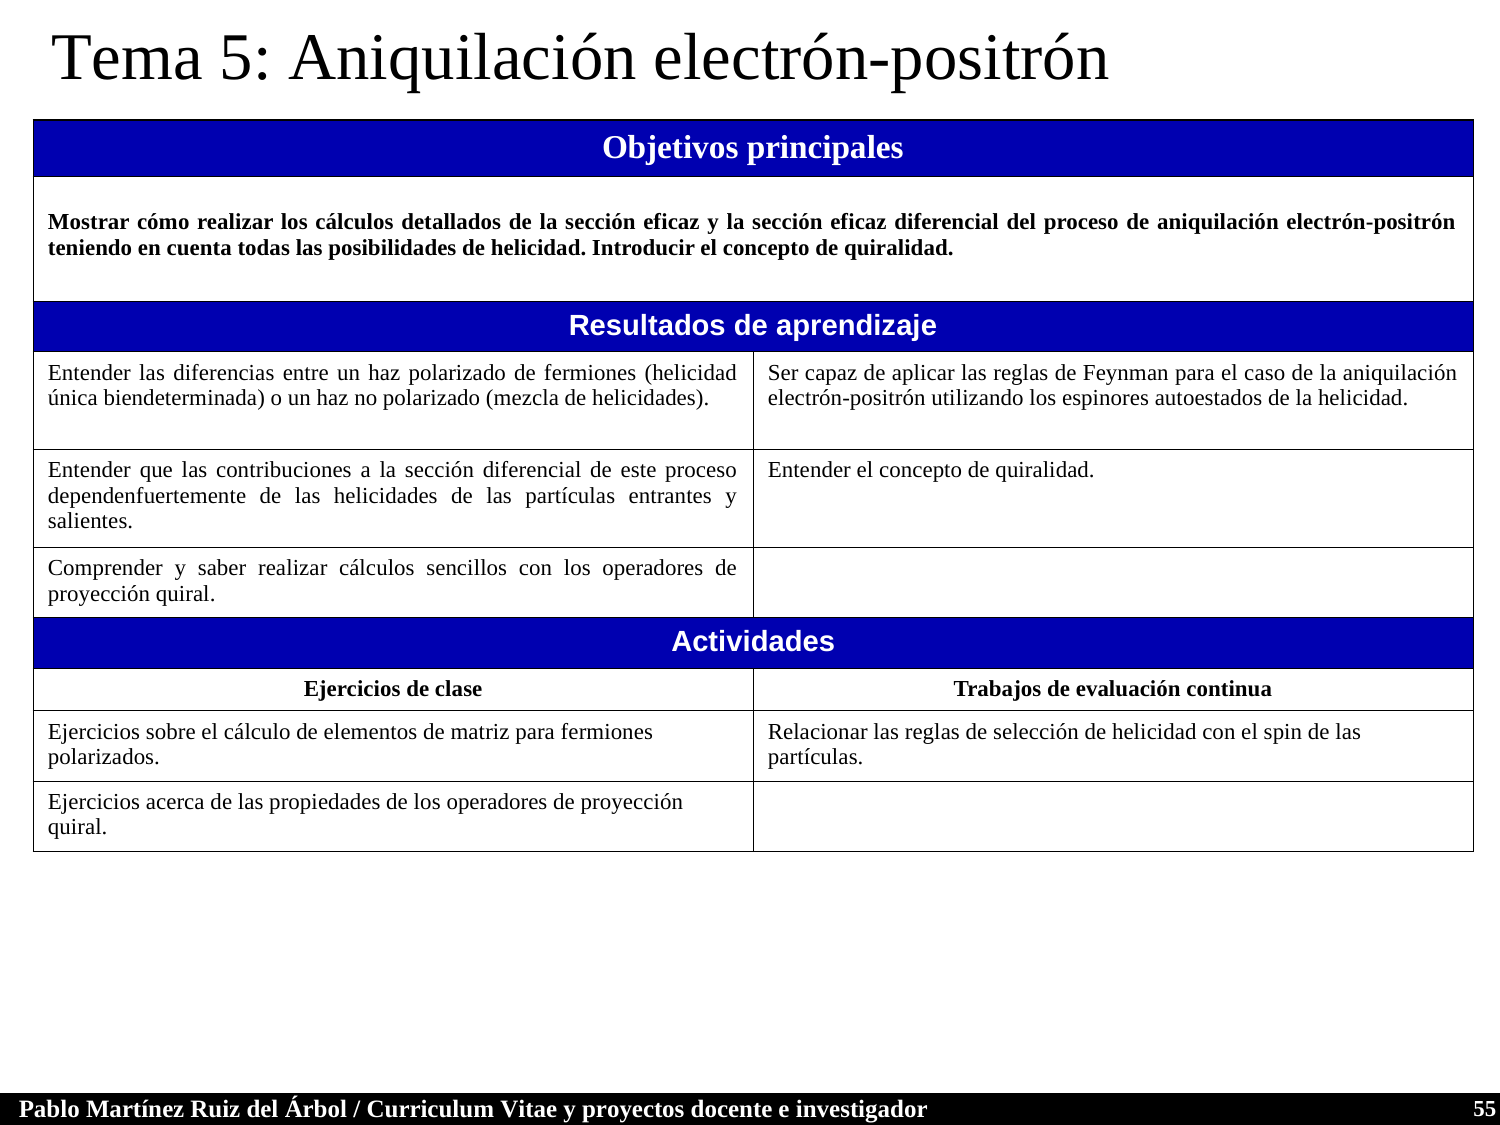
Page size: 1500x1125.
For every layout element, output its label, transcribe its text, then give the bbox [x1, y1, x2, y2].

table_cell Trabajos de evaluación continua [754, 669, 1473, 710]
table_cell Ejercicios de clase [34, 669, 753, 710]
table_cell [754, 548, 1473, 617]
table_cell Actividades [34, 618, 1473, 668]
table_cell Relacionar las reglas de selección de helicidad con el spin de las partículas. [754, 711, 1473, 781]
table_cell Entender que las contribuciones a la sección diferencial de este proceso dependenfuertemente de las helicidades de las partículas entrantes y salientes. [34, 450, 753, 547]
table_cell [754, 782, 1473, 851]
table_cell Ser capaz de aplicar las reglas de Feynman para el caso de la aniquilación electrón-positrón utilizando los espinores autoestados de la helicidad. [754, 352, 1473, 449]
table_cell Ejercicios acerca de las propiedades de los operadores de proyección quiral. [34, 782, 753, 851]
text_box Tema 5: Aniquilación electrón-positrón [0, 3, 1171, 111]
table_cell Resultados de aprendizaje [34, 302, 1473, 351]
table_cell Mostrar cómo realizar los cálculos detallados de la sección eficaz y la sección eficaz diferencial del proceso de aniquilación electrón-positrón teniendo en cuenta todas las posibilidades de helicidad. Introducir el concepto de quiralidad. [34, 177, 1473, 301]
table_cell Entender las diferencias entre un haz polarizado de fermiones (helicidad única biendeterminada) o un haz no polarizado (mezcla de helicidades). [34, 352, 753, 449]
table_cell Comprender y saber realizar cálculos sencillos con los operadores de proyección quiral. [34, 548, 753, 617]
table_cell Ejercicios sobre el cálculo de elementos de matriz para fermiones polarizados. [34, 711, 753, 781]
table_cell Entender el concepto de quiralidad. [754, 450, 1473, 547]
table_header Objetivos principales [34, 121, 1473, 176]
